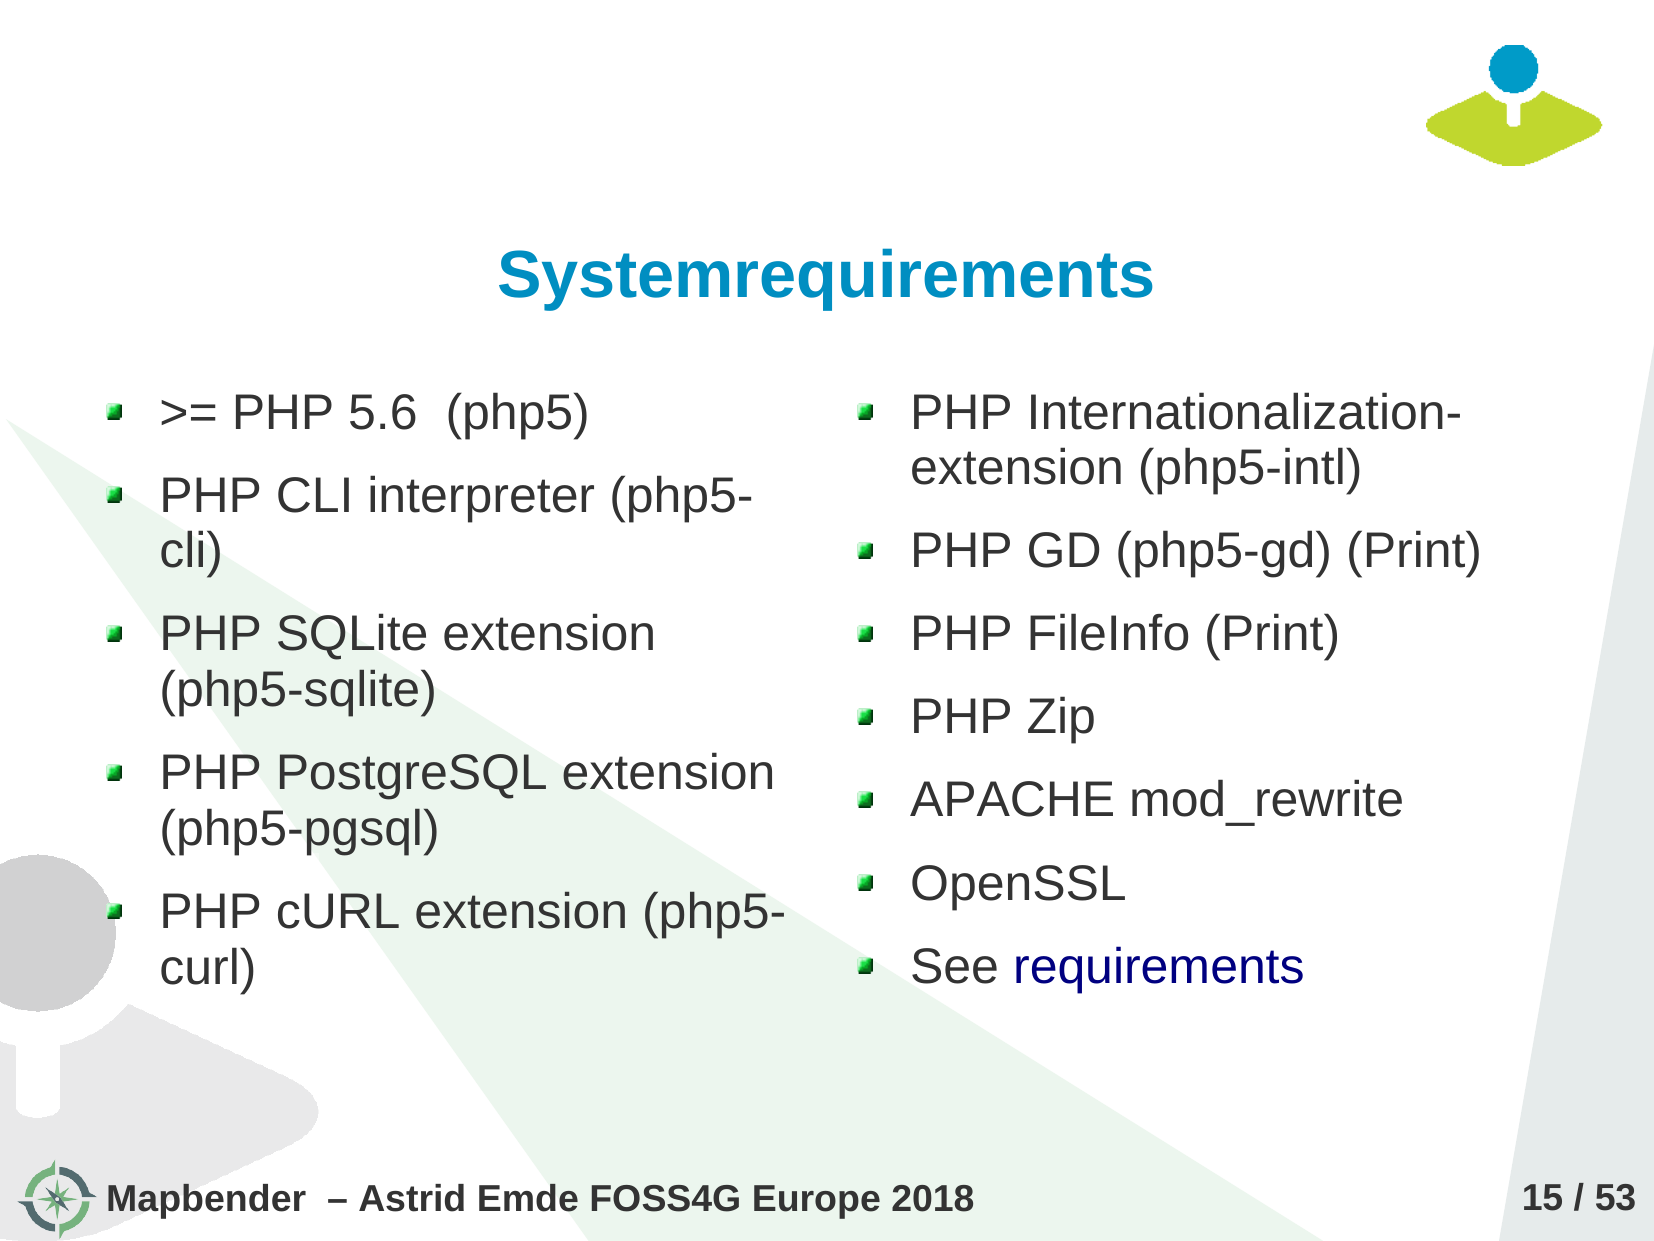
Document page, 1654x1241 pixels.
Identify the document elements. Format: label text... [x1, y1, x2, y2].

list PHP Internationalization-extension (php5-intl) PHP GD (php5-gd) (Print) PHP FileInfo (Print) PHP Zip APACHE mod_rewrite OpenSSL See requirements [839, 383, 1566, 1203]
picture [16, 1158, 98, 1240]
picture [1426, 45, 1604, 166]
list >= PHP 5.6 (php5) PHP CLI interpreter (php5-cli) PHP SQLite extension (php5-sqlite) PHP PostgreSQL extension (php5-pgsql) PHP cURL extension (php5-curl) [88, 383, 815, 1203]
title Systemrequirements [82, 200, 1571, 349]
